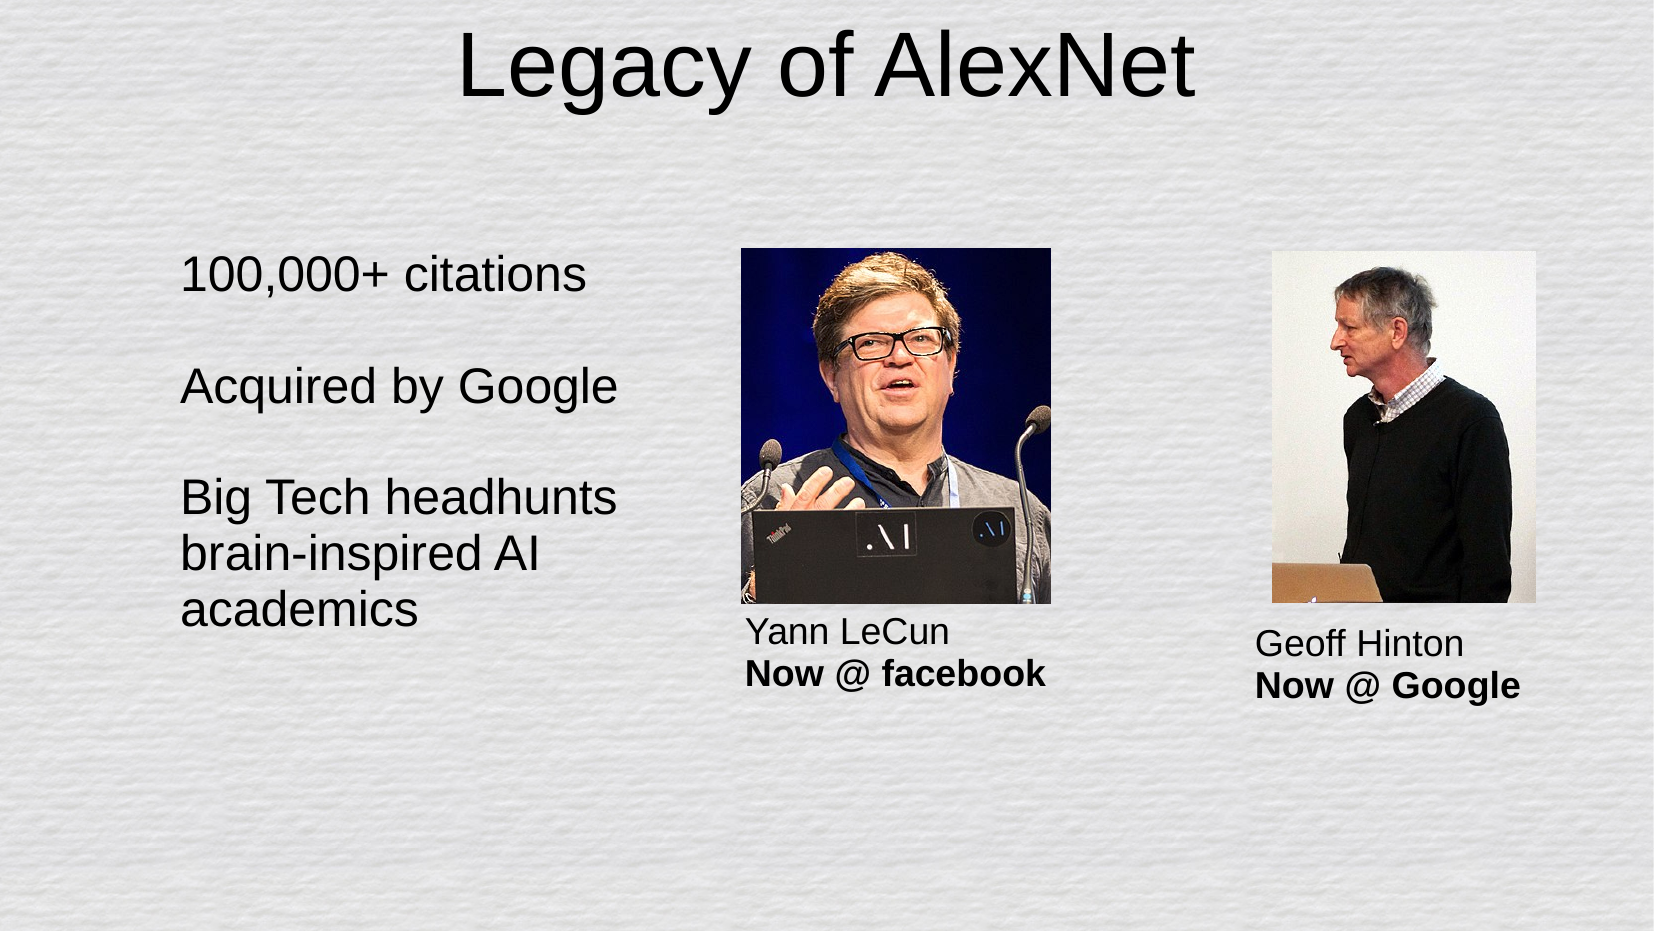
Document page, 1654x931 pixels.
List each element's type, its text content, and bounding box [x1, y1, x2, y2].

picture [0, 0, 1654, 931]
text_box Yann LeCun Now @ facebook [730, 603, 1063, 745]
text_box Geoff Hinton Now @ Google [1240, 615, 1573, 756]
text_box 100,000+ citations Acquired by Google Big Tech headhunts brain-inspired AI academics [129, 238, 697, 756]
title Legacy of AlexNet [448, 11, 1205, 119]
